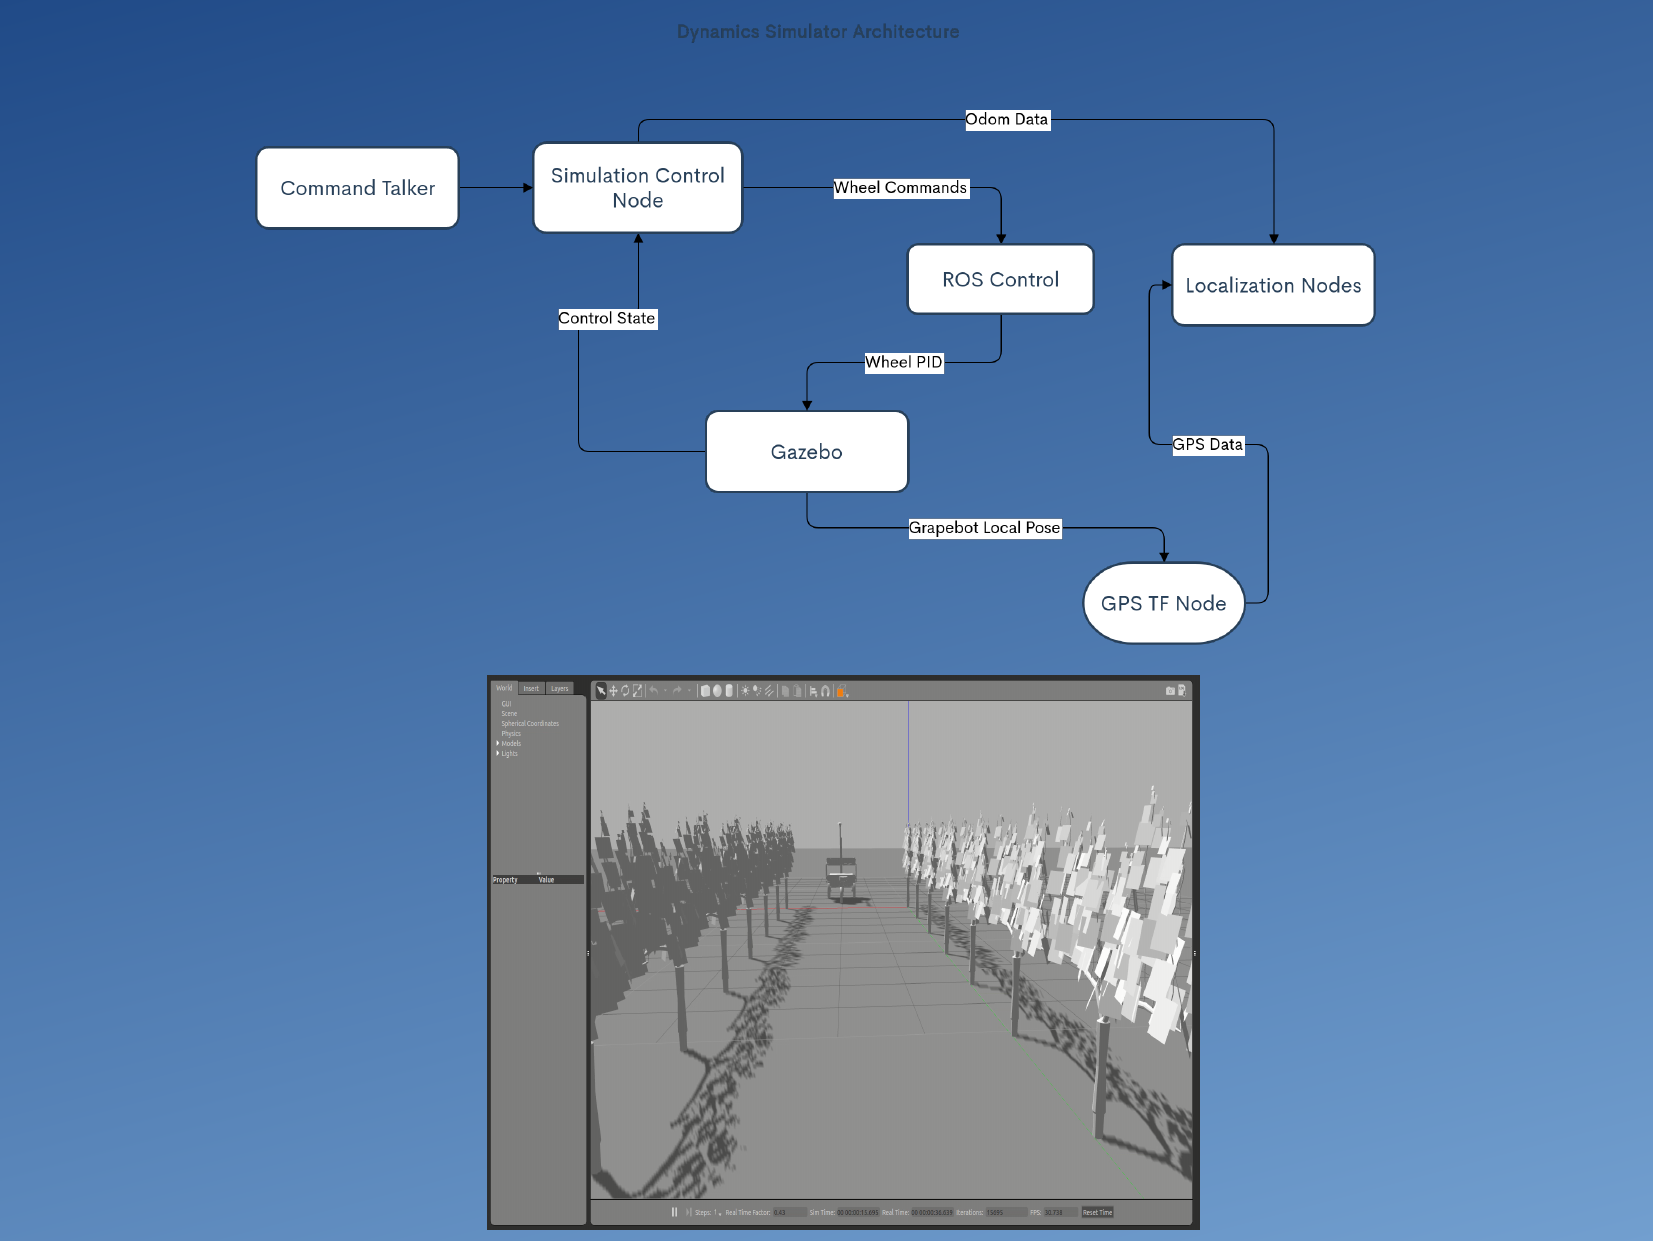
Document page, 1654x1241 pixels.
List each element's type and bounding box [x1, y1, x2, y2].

picture [255, 0, 1376, 646]
text_box [486, 675, 1201, 1231]
